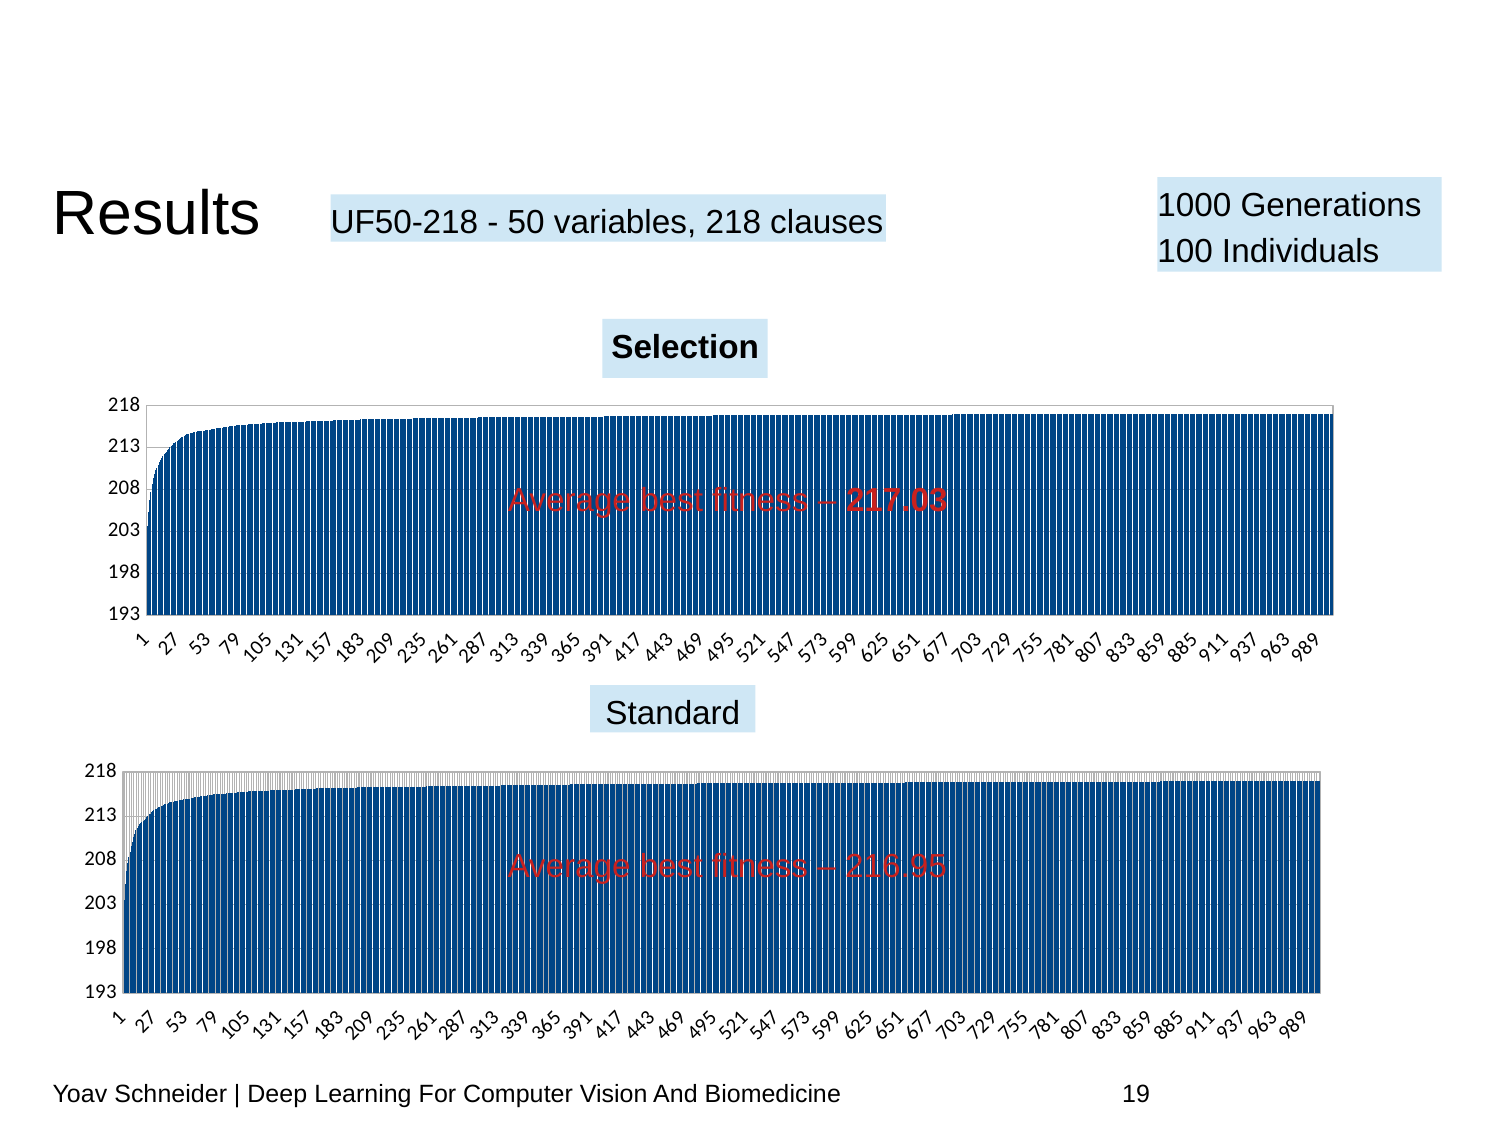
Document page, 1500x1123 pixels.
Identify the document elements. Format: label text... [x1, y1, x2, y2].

chart [82, 389, 1359, 674]
text_box [1122, 1062, 1459, 1123]
title Results [52, 171, 1453, 242]
text_box Yoav Schneider | Deep Learning For Computer Vision And Biomedicine [52, 1062, 1116, 1123]
list Average best fitness – 217.03 [507, 472, 1028, 520]
list UF50-218 - 50 variables, 218 clauses [330, 194, 886, 242]
chart [58, 755, 1347, 1052]
list 1000 Generations 100 Individuals [1157, 177, 1442, 272]
list Standard [590, 685, 756, 733]
list Average best fitness – 216.95 [507, 838, 1028, 886]
list Selection [602, 318, 768, 378]
